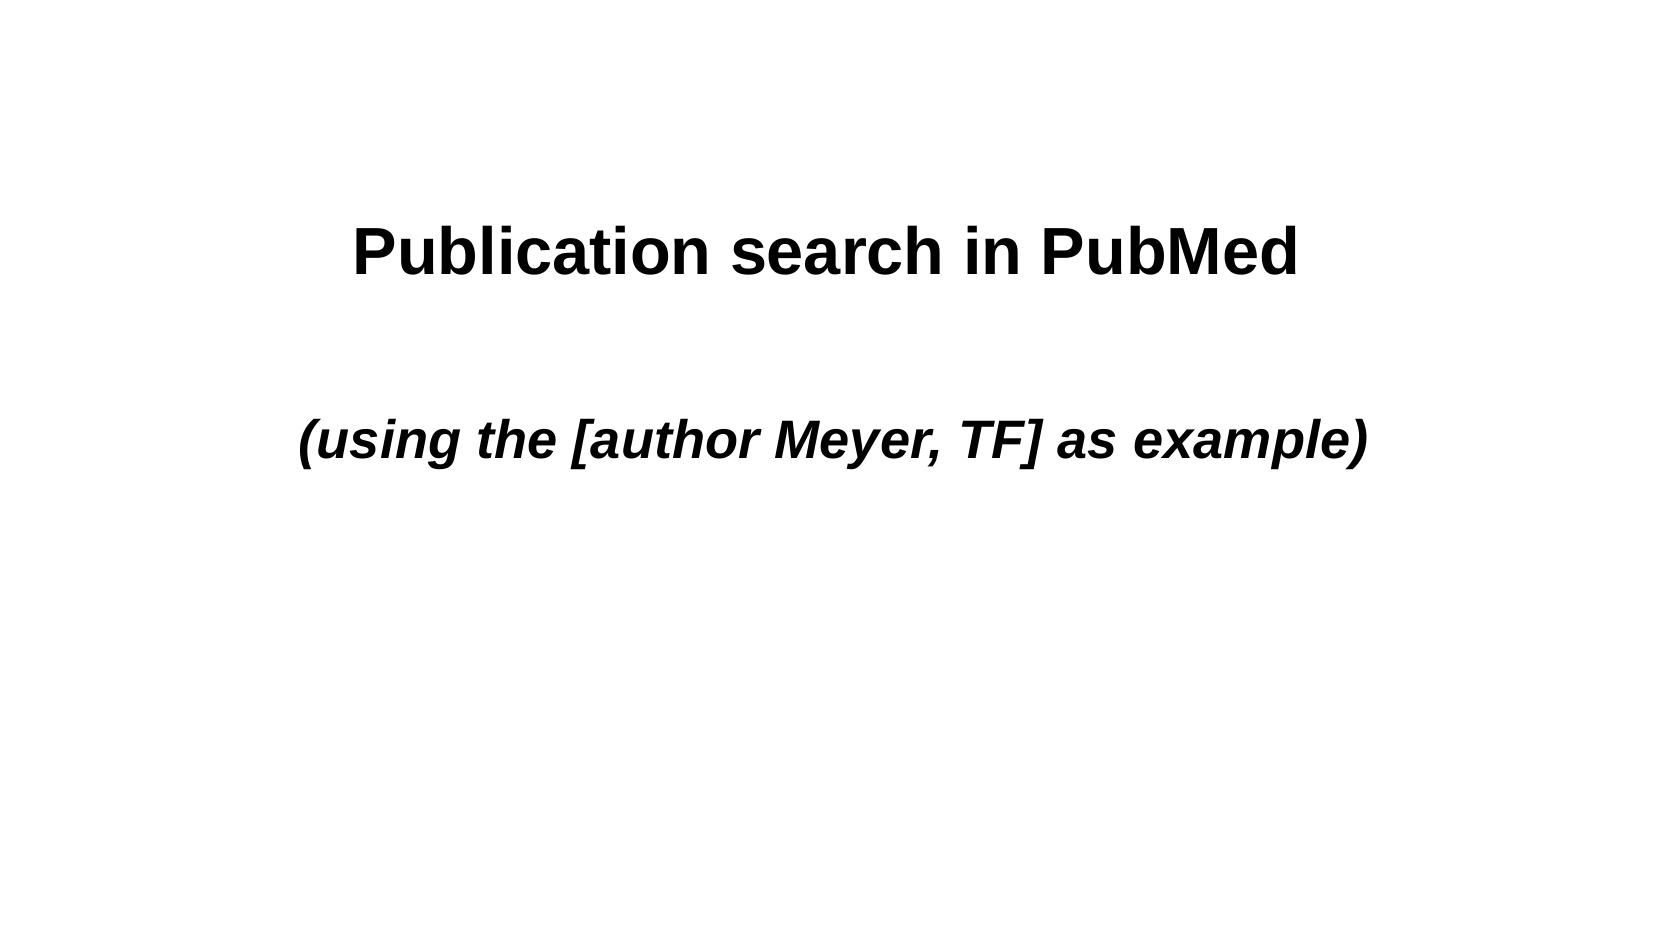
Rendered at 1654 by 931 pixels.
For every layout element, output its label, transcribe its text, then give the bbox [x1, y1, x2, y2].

text_box Publication search in PubMed (using the [author Meyer, TF] as example) [147, 206, 1506, 874]
